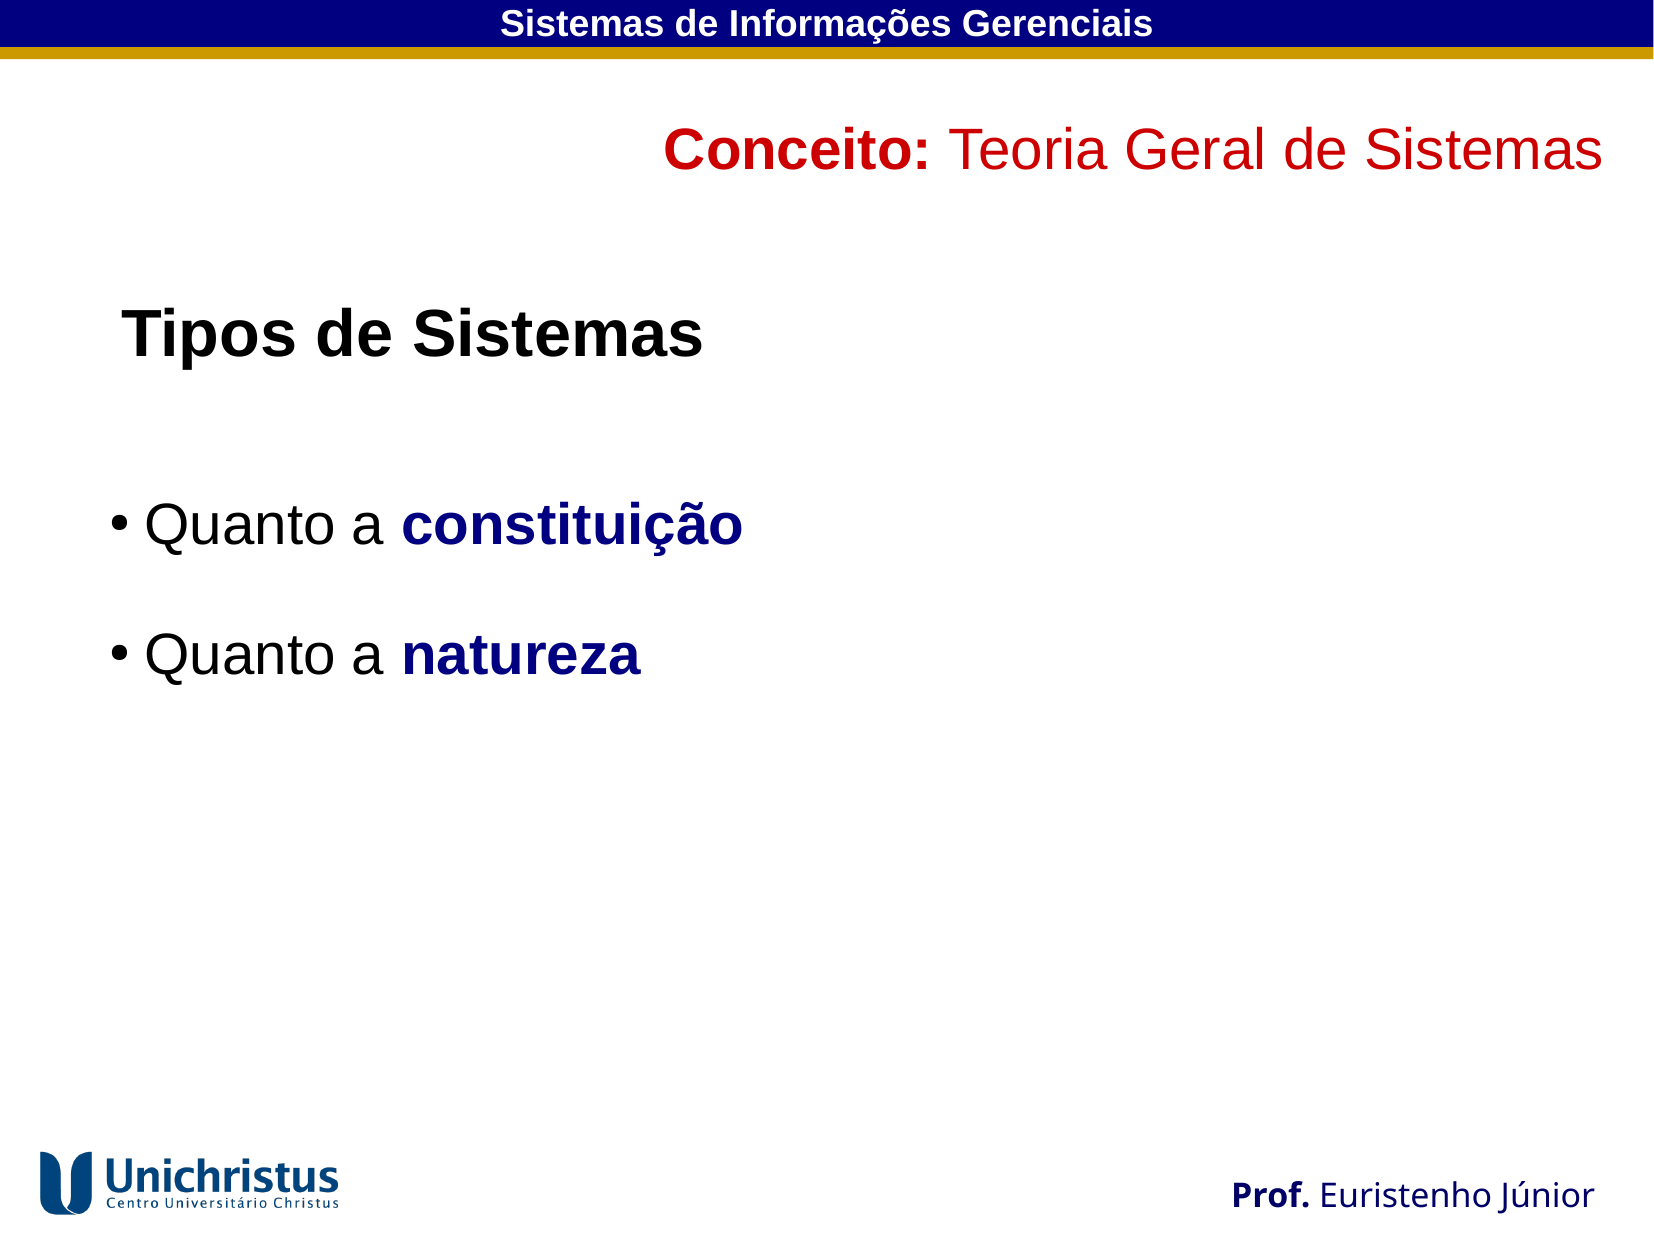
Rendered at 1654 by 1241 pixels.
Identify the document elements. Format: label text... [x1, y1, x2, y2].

text_box [0, 47, 1654, 60]
text_box Quanto a constituição Quanto a natureza [94, 484, 760, 695]
picture [35, 1148, 343, 1217]
text_box Tipos de Sistemas [106, 288, 722, 379]
text_box Conceito: Teoria Geral de Sistemas [649, 109, 1654, 189]
text_box Prof. Euristenho Júnior [1216, 1163, 1654, 1224]
text_box Sistemas de Informações Gerenciais [0, 0, 1654, 47]
